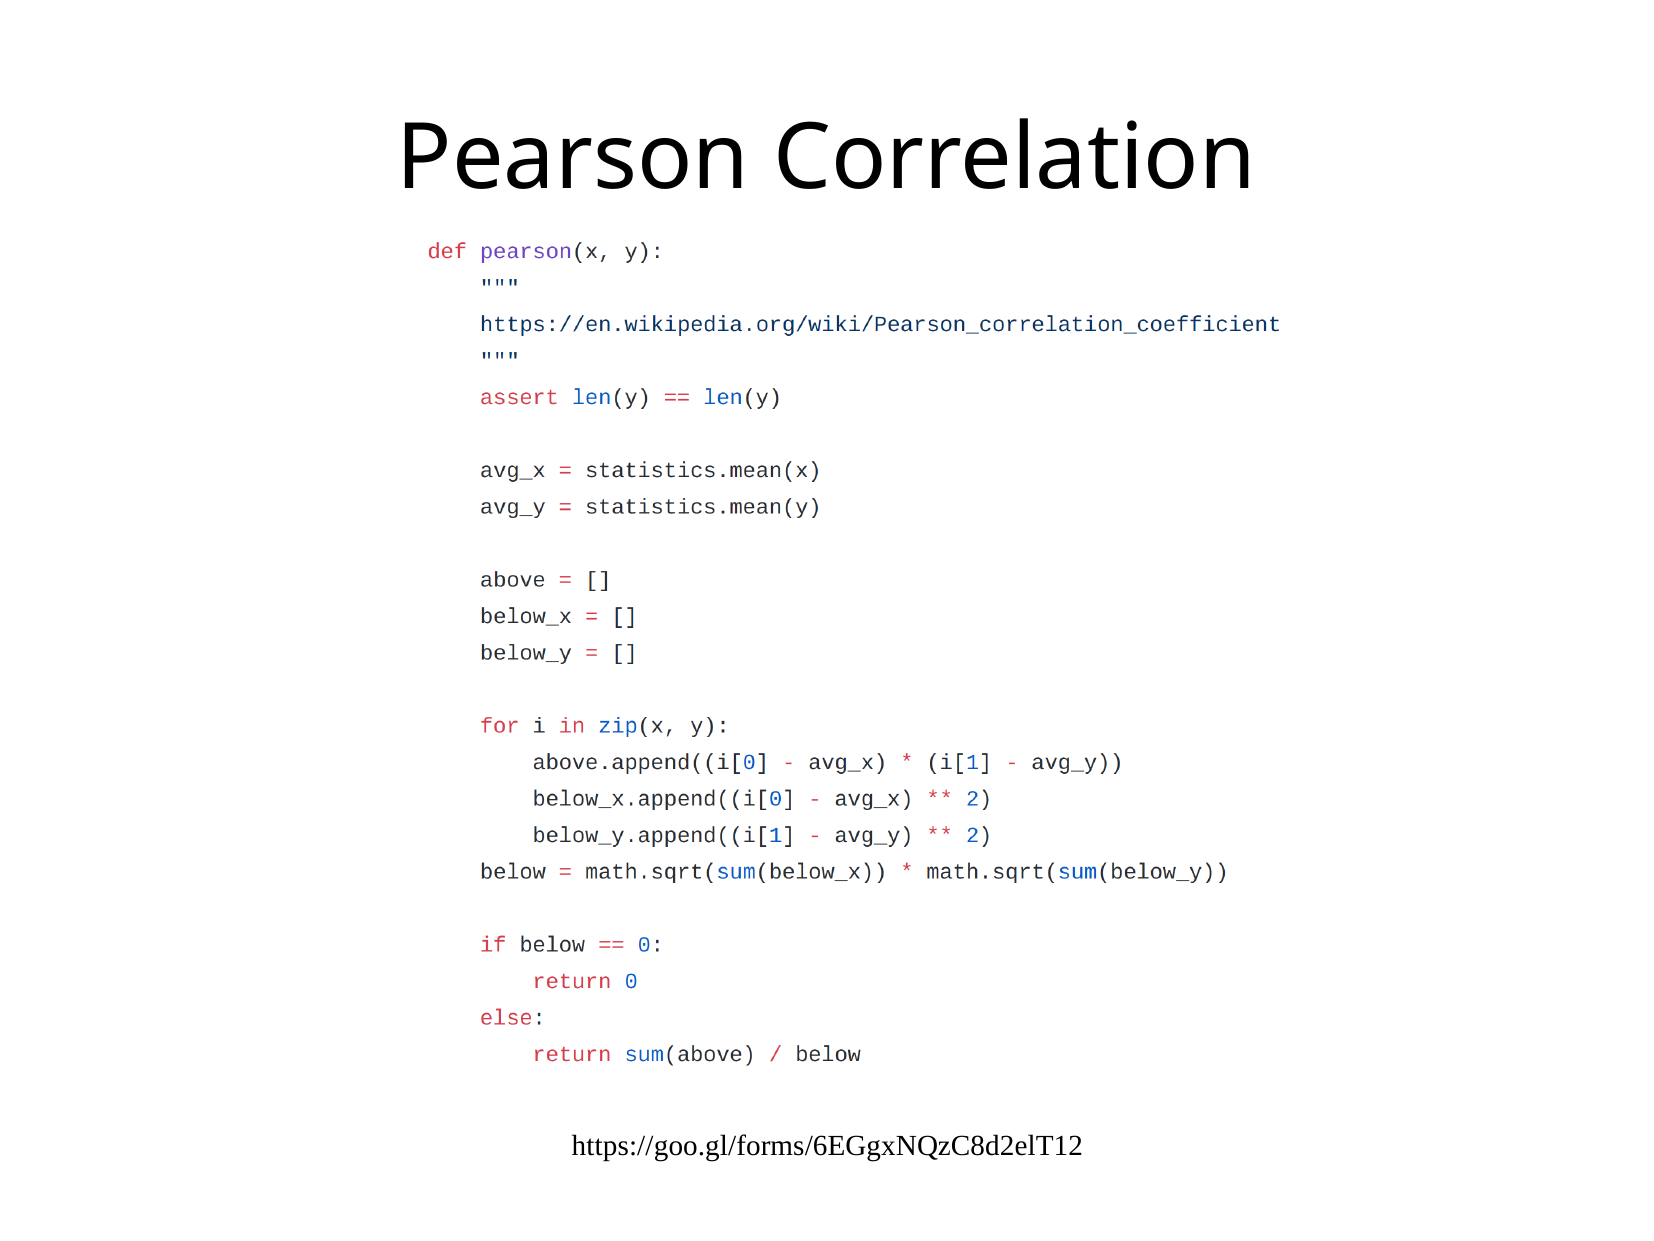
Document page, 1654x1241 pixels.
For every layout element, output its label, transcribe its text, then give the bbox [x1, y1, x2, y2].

title Pearson Correlation [82, 49, 1571, 257]
picture [418, 234, 1363, 1066]
